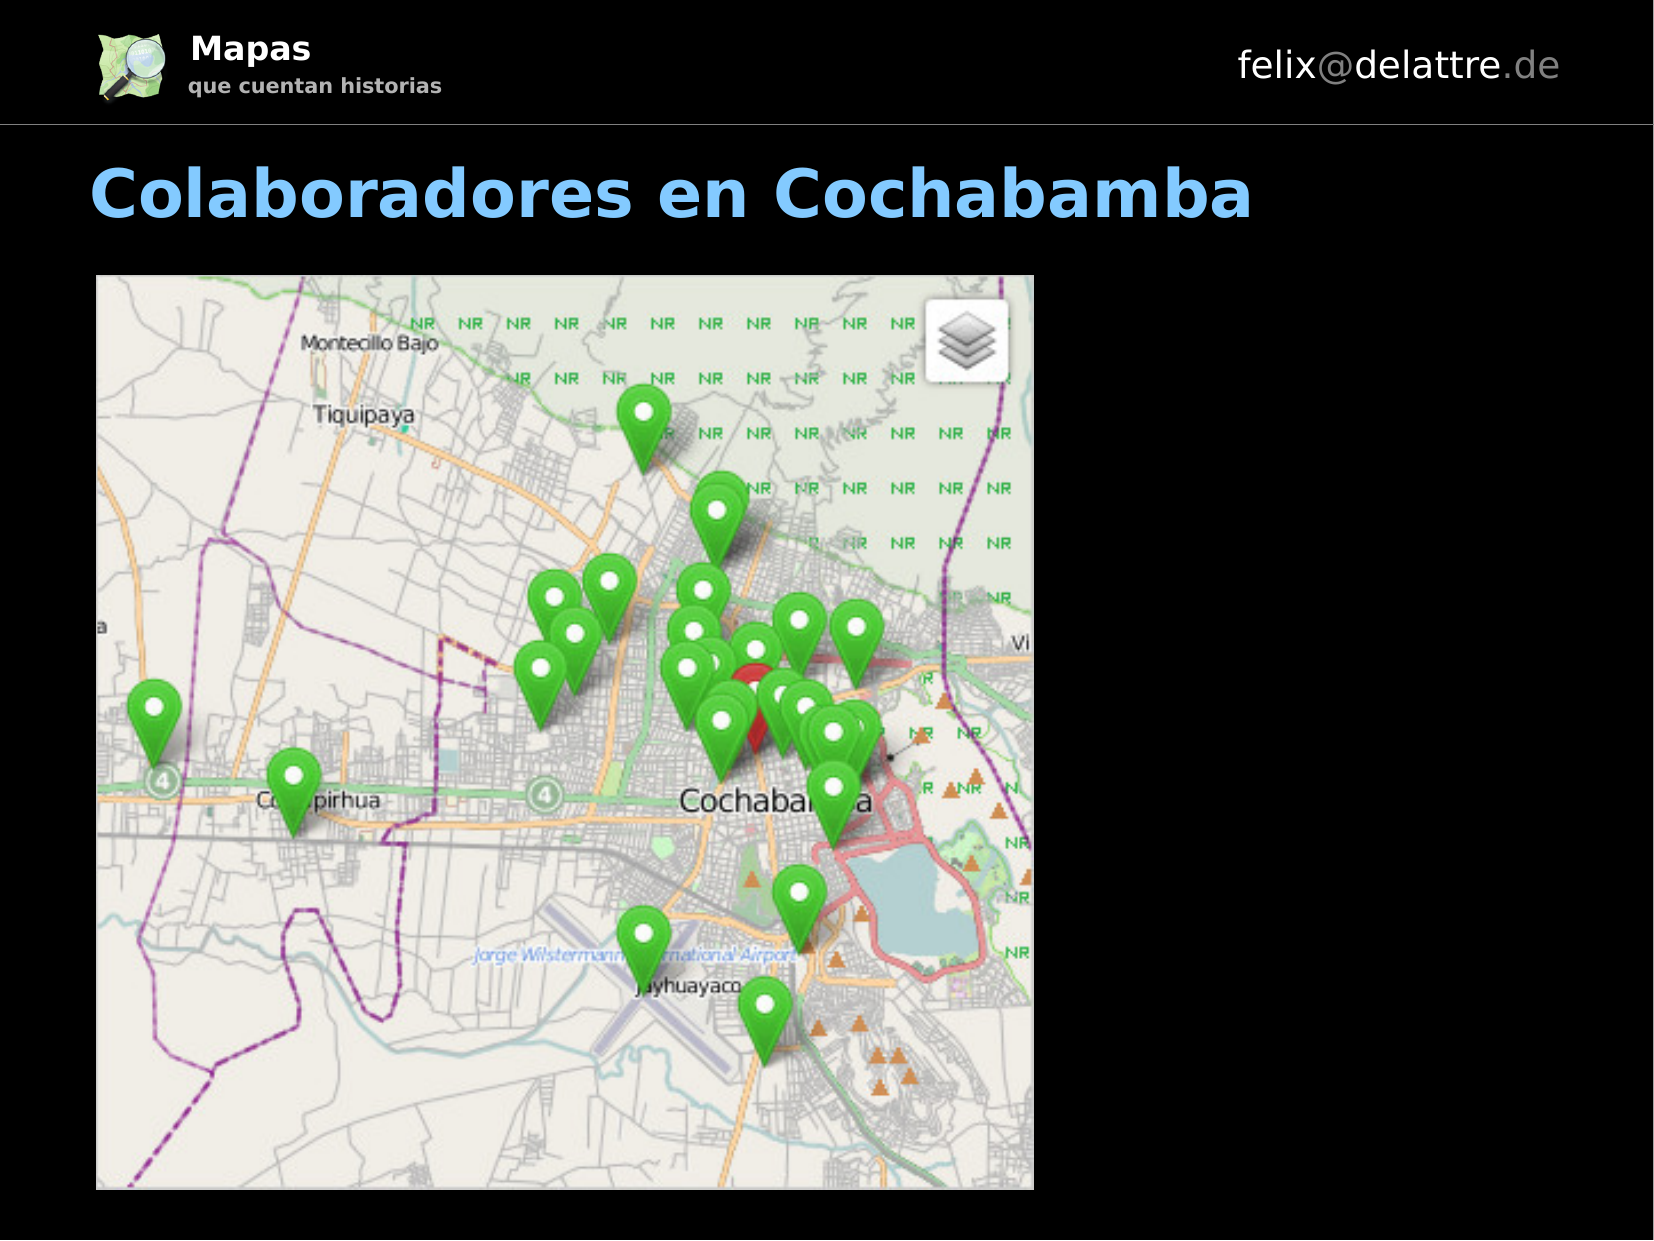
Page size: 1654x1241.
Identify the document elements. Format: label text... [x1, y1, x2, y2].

picture [96, 275, 1034, 1190]
picture [95, 34, 169, 107]
text_box Colaboradores en Cochabamba [65, 138, 1280, 250]
